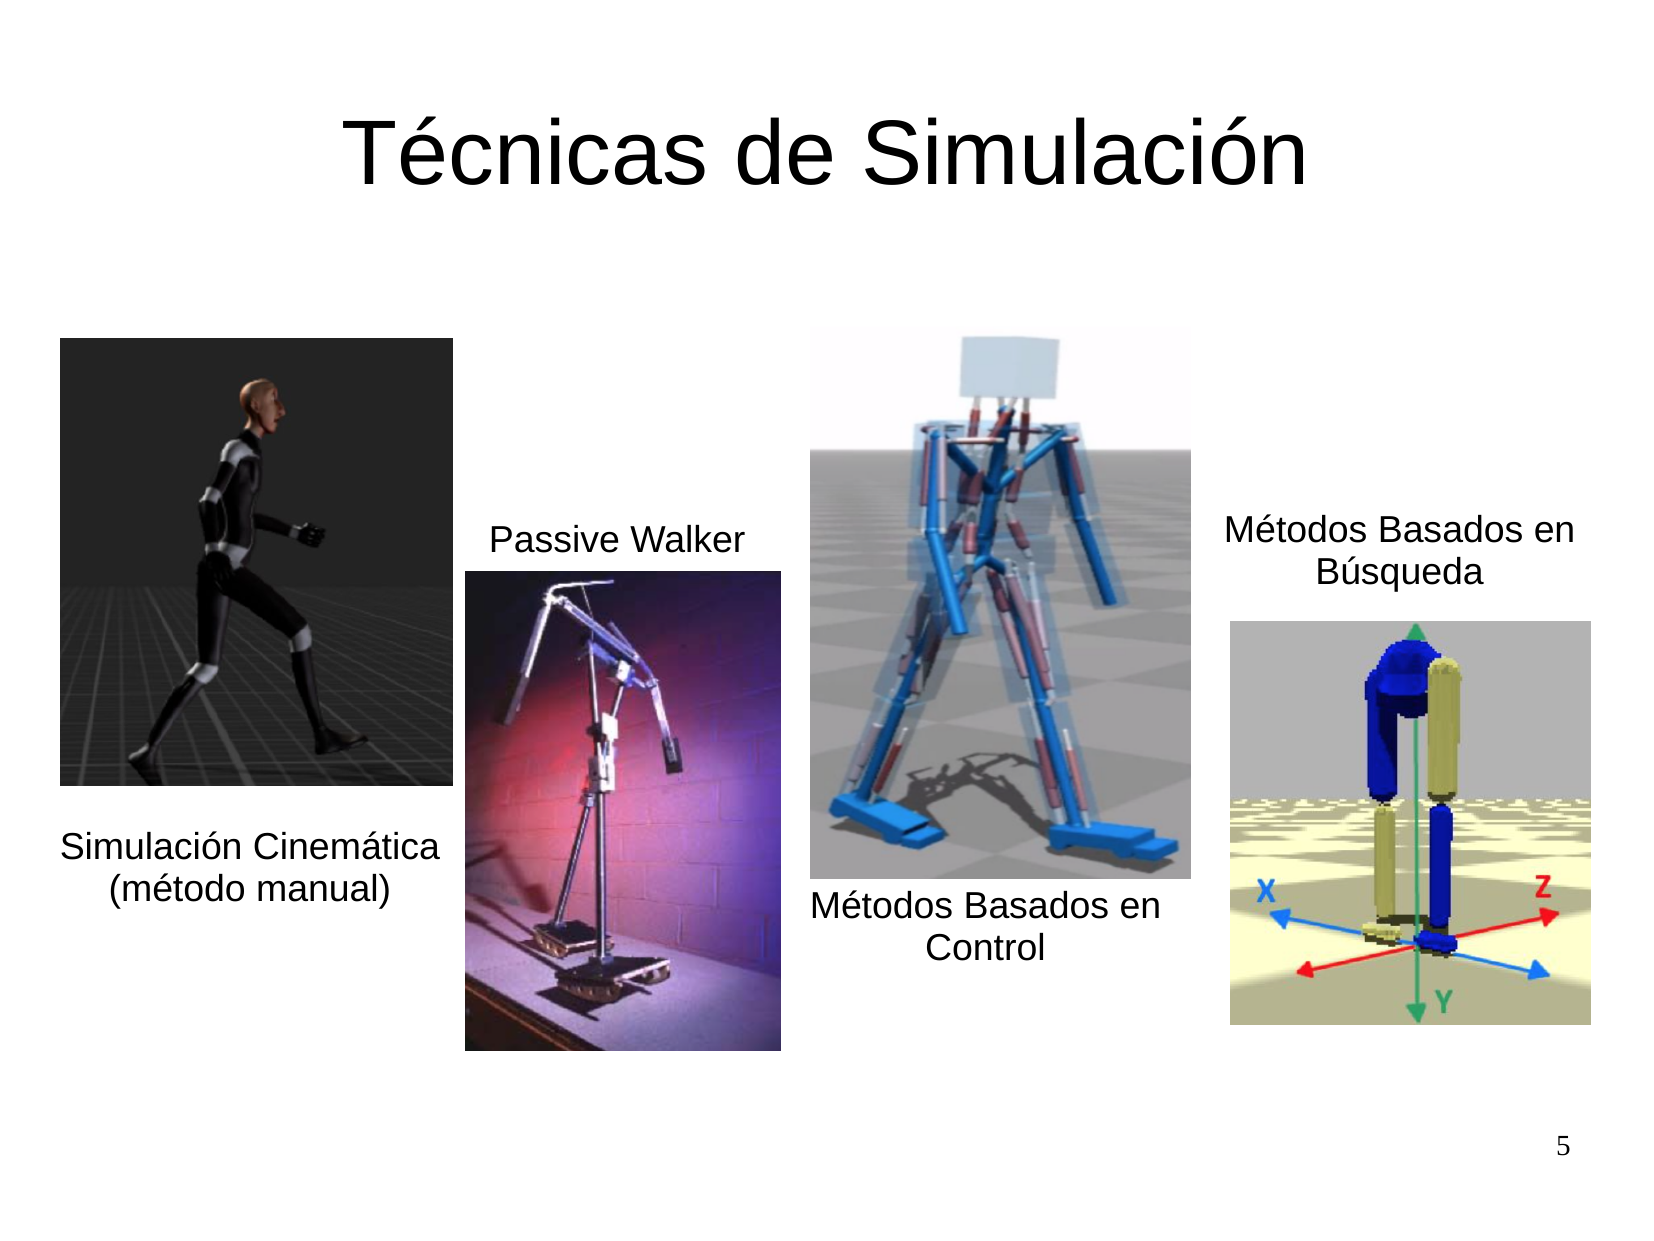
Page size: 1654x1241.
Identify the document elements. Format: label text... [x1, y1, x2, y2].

text_box Passive Walker [474, 510, 811, 609]
picture [1230, 621, 1591, 1025]
text_box Métodos Basados en Búsqueda [1209, 501, 1606, 601]
picture [60, 338, 453, 786]
picture [810, 300, 1191, 877]
title Técnicas de Simulación [82, 49, 1571, 257]
picture [465, 571, 781, 1051]
text_box Métodos Basados en Control [795, 877, 1191, 976]
text_box Simulación Cinemática (método manual) [45, 818, 456, 917]
